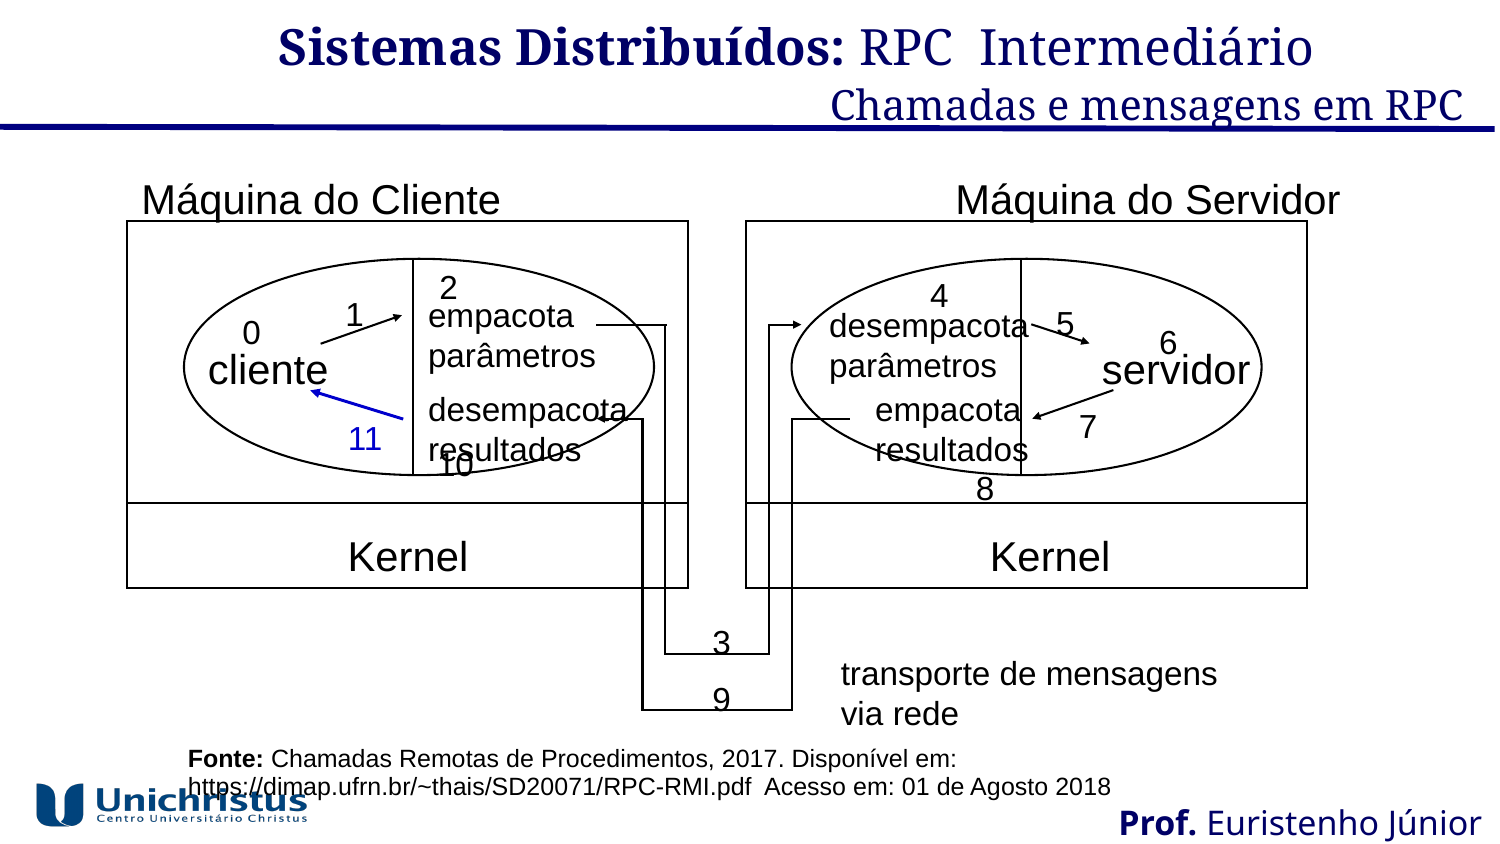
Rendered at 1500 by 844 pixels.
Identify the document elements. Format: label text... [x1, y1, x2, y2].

text_box 11 [333, 409, 398, 465]
text_box Kernel [333, 522, 484, 588]
text_box Máquina do Servidor [940, 179, 1356, 231]
text_box Sistemas Distribuídos: RPC Intermediário [264, 4, 1324, 78]
text_box servidor [1196, 364, 1207, 382]
text_box 7 [1064, 397, 1113, 454]
picture [32, 781, 311, 828]
text_box Kernel [974, 522, 1126, 588]
text_box Máquina do Cliente [126, 164, 517, 231]
text_box 2 [424, 258, 473, 287]
text_box 9 [697, 670, 746, 726]
text_box servidor [1087, 335, 1266, 401]
text_box empacota resultados [860, 380, 1044, 477]
text_box 8 [961, 459, 1010, 515]
text_box 10 [422, 435, 490, 491]
text_box Prof. Euristenho Júnior [1103, 791, 1500, 844]
text_box 6 [1144, 313, 1193, 369]
text_box 4 [915, 266, 964, 322]
text_box 0 [227, 303, 276, 360]
text_box Chamadas e mensagens em RPC [815, 68, 1500, 179]
text_box 1 [330, 285, 379, 341]
text_box 5 [1041, 294, 1090, 350]
text_box 3 [697, 613, 746, 670]
text_box transporte de mensagens via rede [826, 644, 1234, 740]
text_box Fonte: Chamadas Remotas de Procedimentos, 2017. Disponível em: https://dimap.ufrn.br/~thais/SD20071/RPC-RMI.pdf Acesso em: 01 de Agosto 2018 [173, 737, 1376, 808]
text_box empacota parâmetros [413, 287, 615, 383]
text_box desempacota resultados [413, 380, 643, 477]
text_box desempacota parâmetros [814, 296, 1045, 392]
text_box cliente [193, 335, 344, 401]
